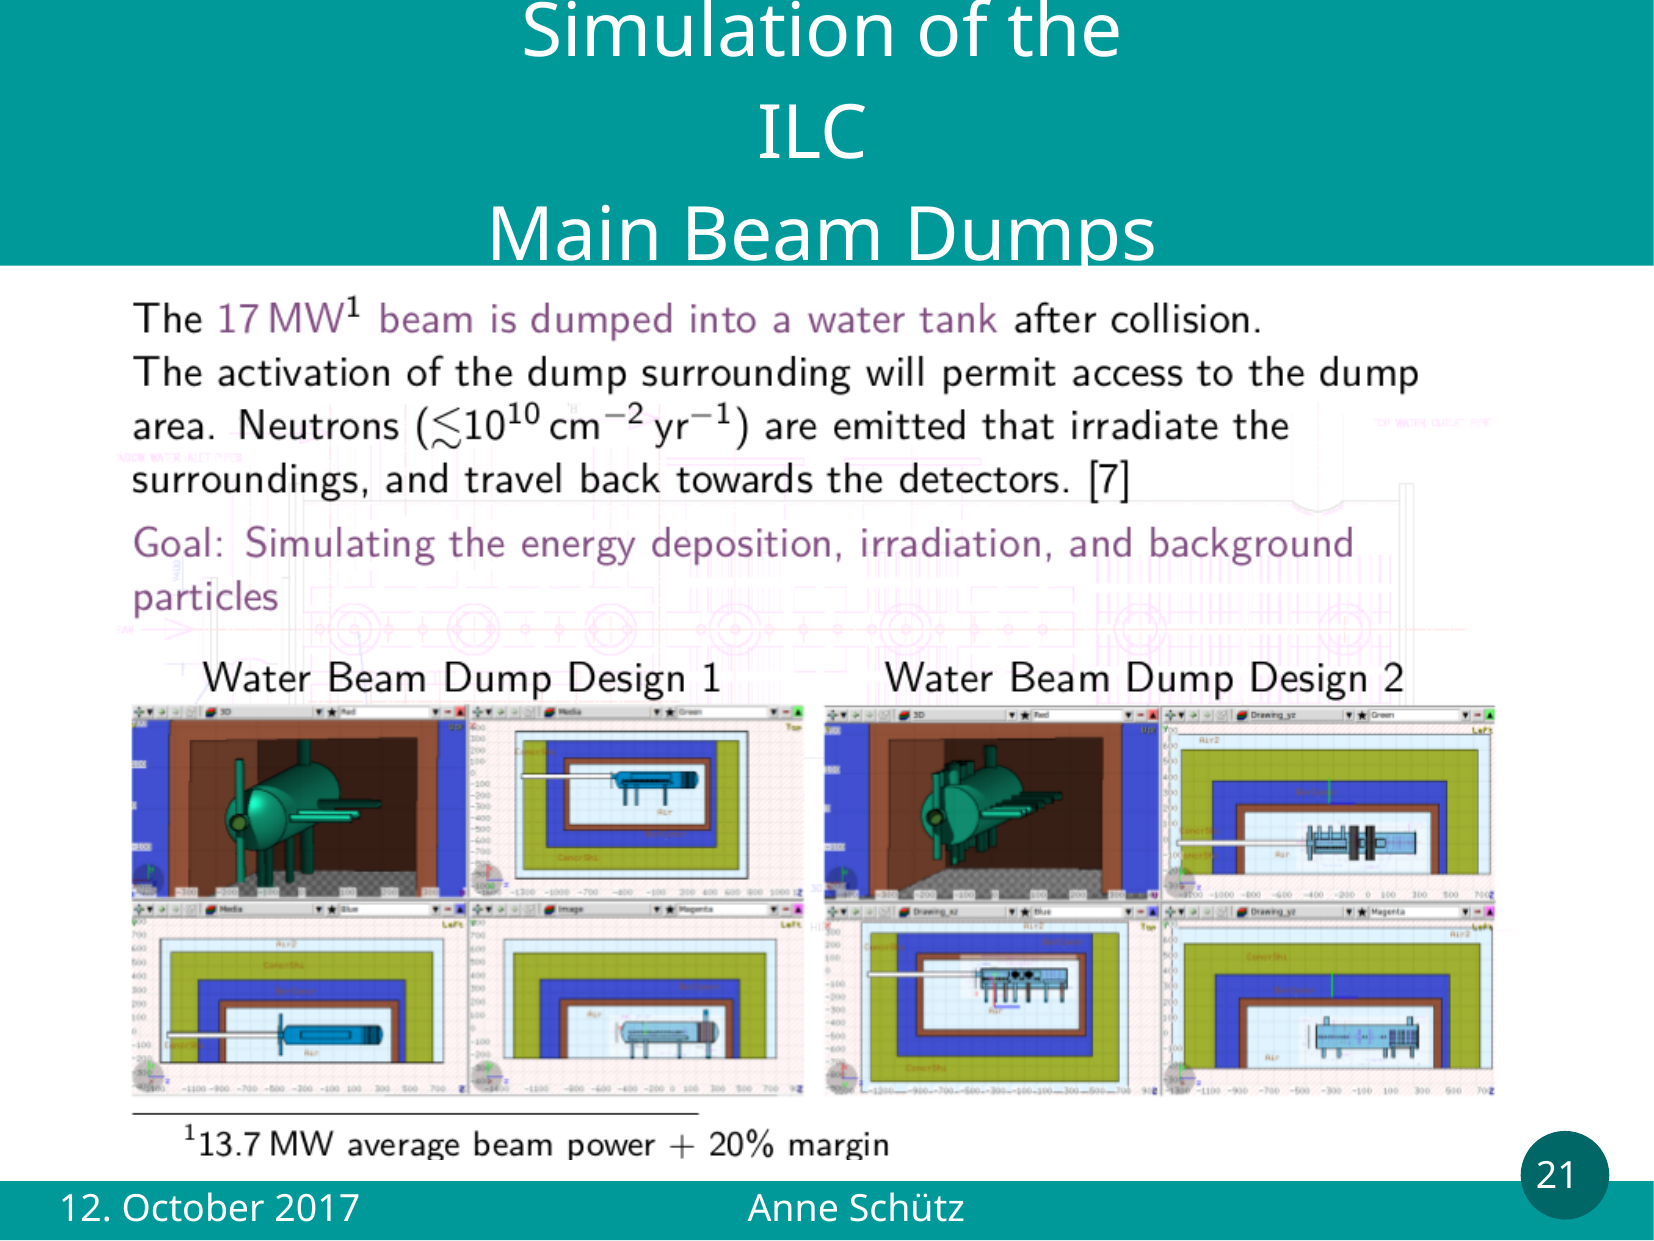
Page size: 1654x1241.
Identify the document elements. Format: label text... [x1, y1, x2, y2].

picture [116, 288, 1515, 1160]
title Simulation of the ILC Main Beam Dumps [486, 0, 1167, 288]
